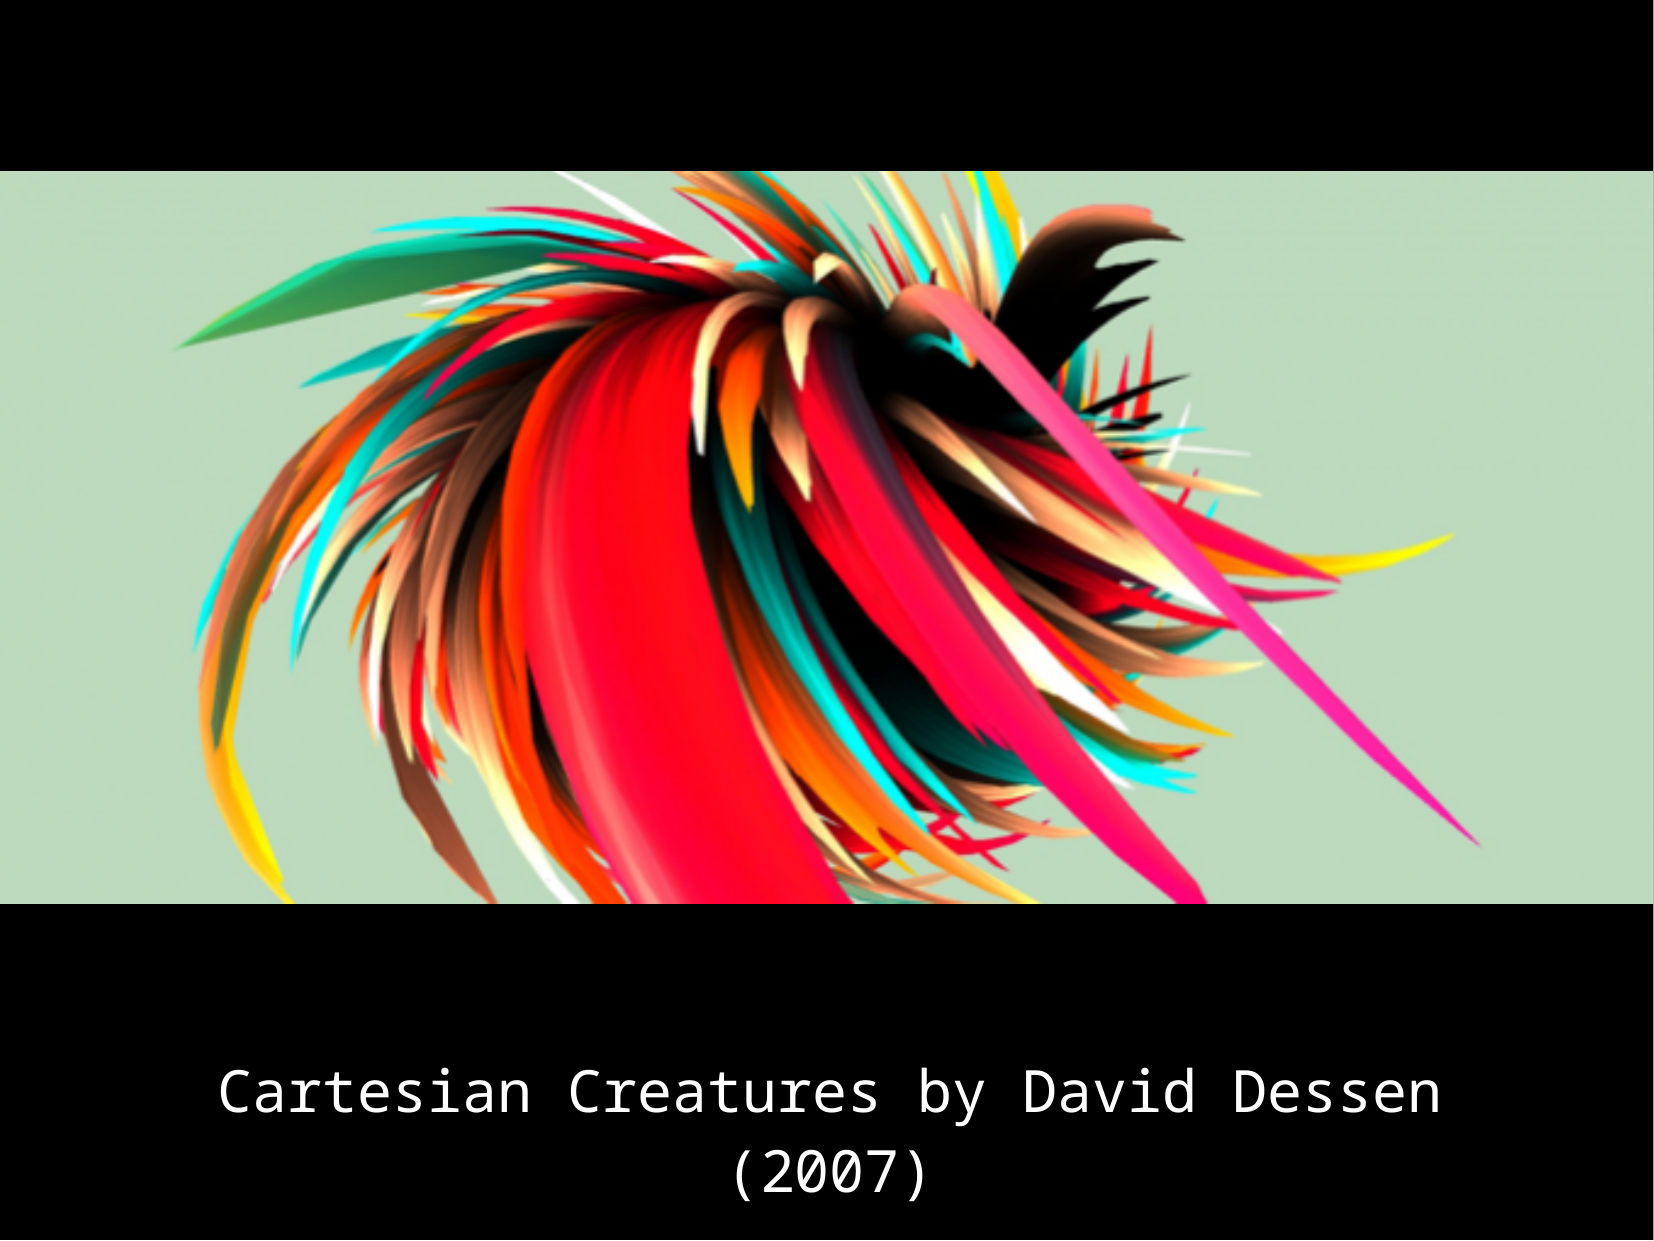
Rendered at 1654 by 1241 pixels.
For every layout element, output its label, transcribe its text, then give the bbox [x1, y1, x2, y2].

picture [0, 171, 1654, 904]
title Cartesian Creatures by David Dessen (2007) [118, 1031, 1542, 1229]
